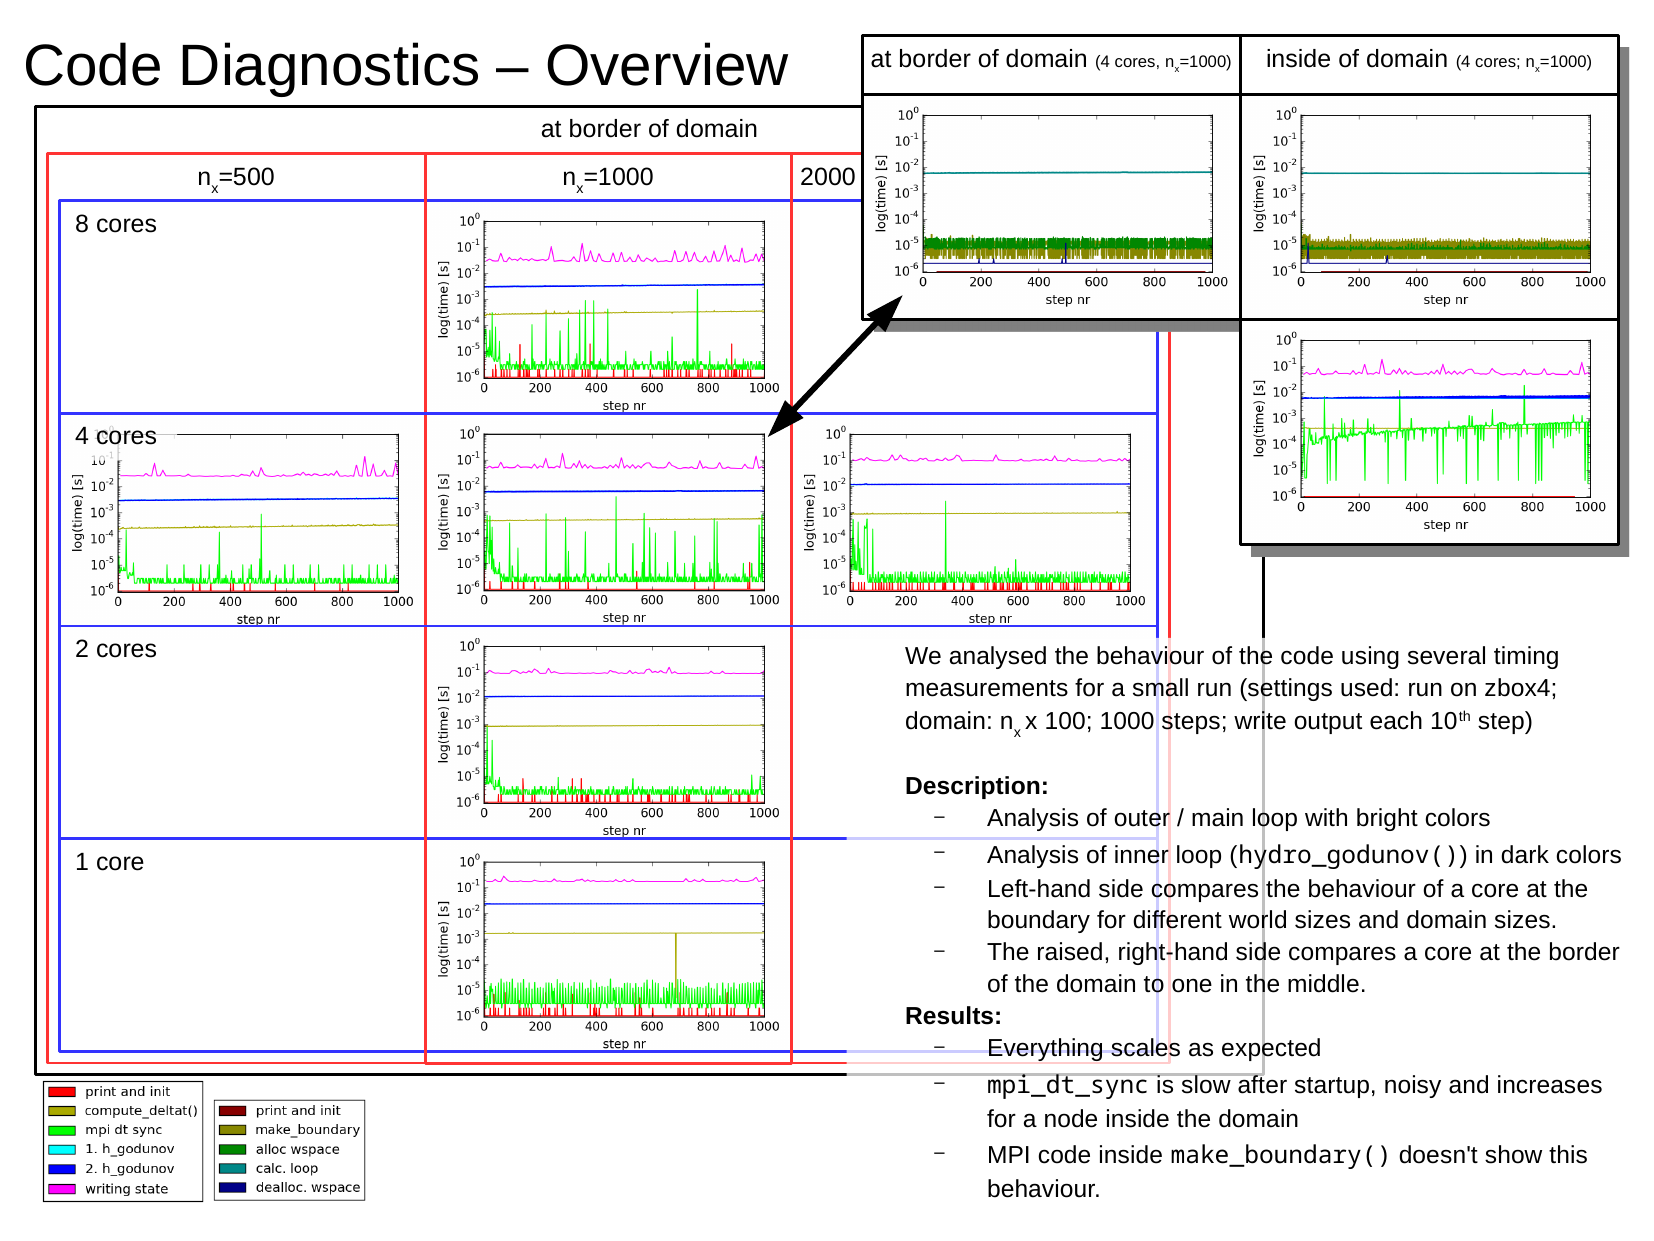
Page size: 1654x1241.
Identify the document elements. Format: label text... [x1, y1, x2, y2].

text_box 2000 [791, 153, 873, 406]
title Code Diagnostics – Overview [23, 23, 1630, 107]
text_box inside of domain (4 cores; nx=1000) [1242, 37, 1617, 93]
text_box at border of domain [1170, 321, 1264, 637]
picture [864, 96, 1239, 318]
picture [35, 1075, 368, 1204]
text_box 4 cores [59, 413, 1158, 626]
list We analysed the behaviour of the code using several timing measurements for a small run (settings used: run on zbox4; domain: nx x 100; 1000 steps; write output each 10th step) Description: Analysis of outer / main loop with bright colors Analysis of inner loop (hydro_godunov()) in dark colors Left-hand side compares the behaviour of a core at the boundary for different world sizes and domain sizes. The raised, right-hand side compares a core at the border of the domain to one in the middle. Results: Everything scales as expected mpi_dt_sync is slow after startup, noisy and increases for a node inside the domain MPI code inside make_boundary() doesn't show this behaviour. [846, 637, 1631, 1216]
text_box at border of domain (4 cores, nx=1000) [864, 37, 1239, 93]
picture [1242, 96, 1617, 318]
text_box nx=1000 [426, 153, 791, 413]
text_box nx=500 [47, 153, 426, 1063]
text_box at border of domain [35, 106, 861, 1075]
text_box 2000 [791, 321, 1170, 1063]
text_box nx=1000 [425, 626, 792, 1064]
picture [1242, 321, 1617, 543]
